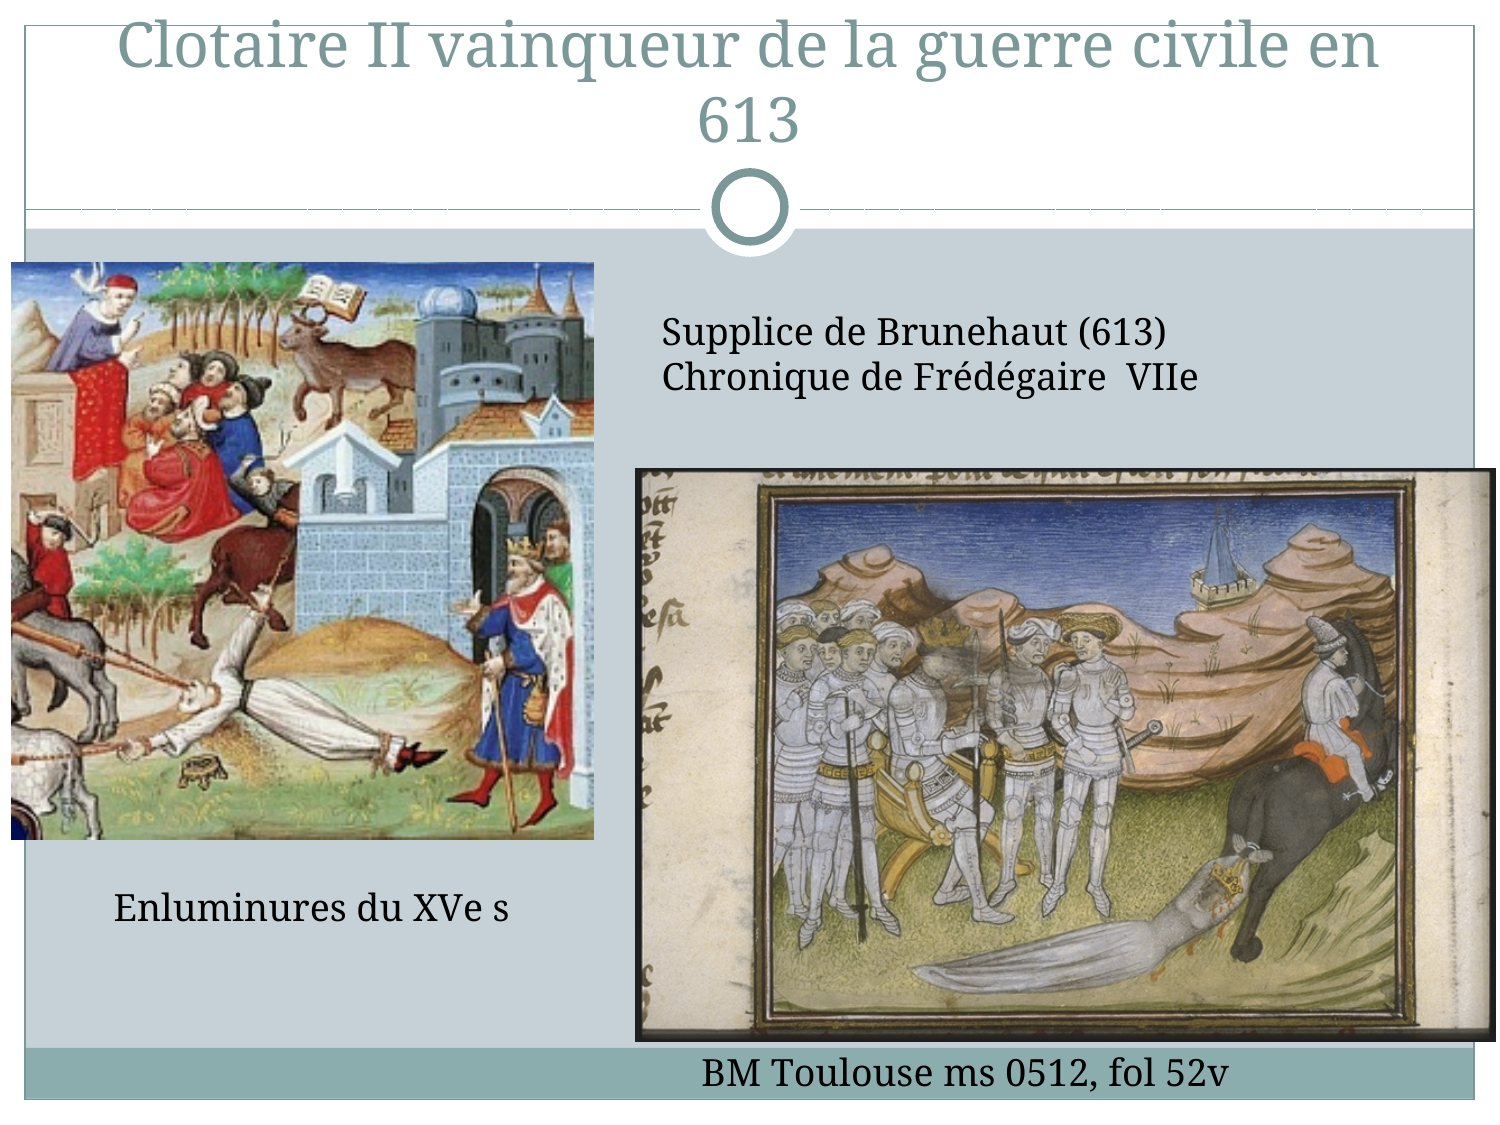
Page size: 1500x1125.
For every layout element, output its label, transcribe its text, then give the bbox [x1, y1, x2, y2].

title Clotaire II vainqueur de la guerre civile en 613 [49, 37, 1450, 162]
picture [0, 262, 1496, 1042]
text_box BM Toulouse ms 0512, fol 52v [686, 1041, 1376, 1103]
text_box Supplice de Brunehaut (613) Chronique de Frédégaire VIIe [646, 299, 1215, 406]
text_box Enluminures du XVe s [99, 876, 526, 937]
